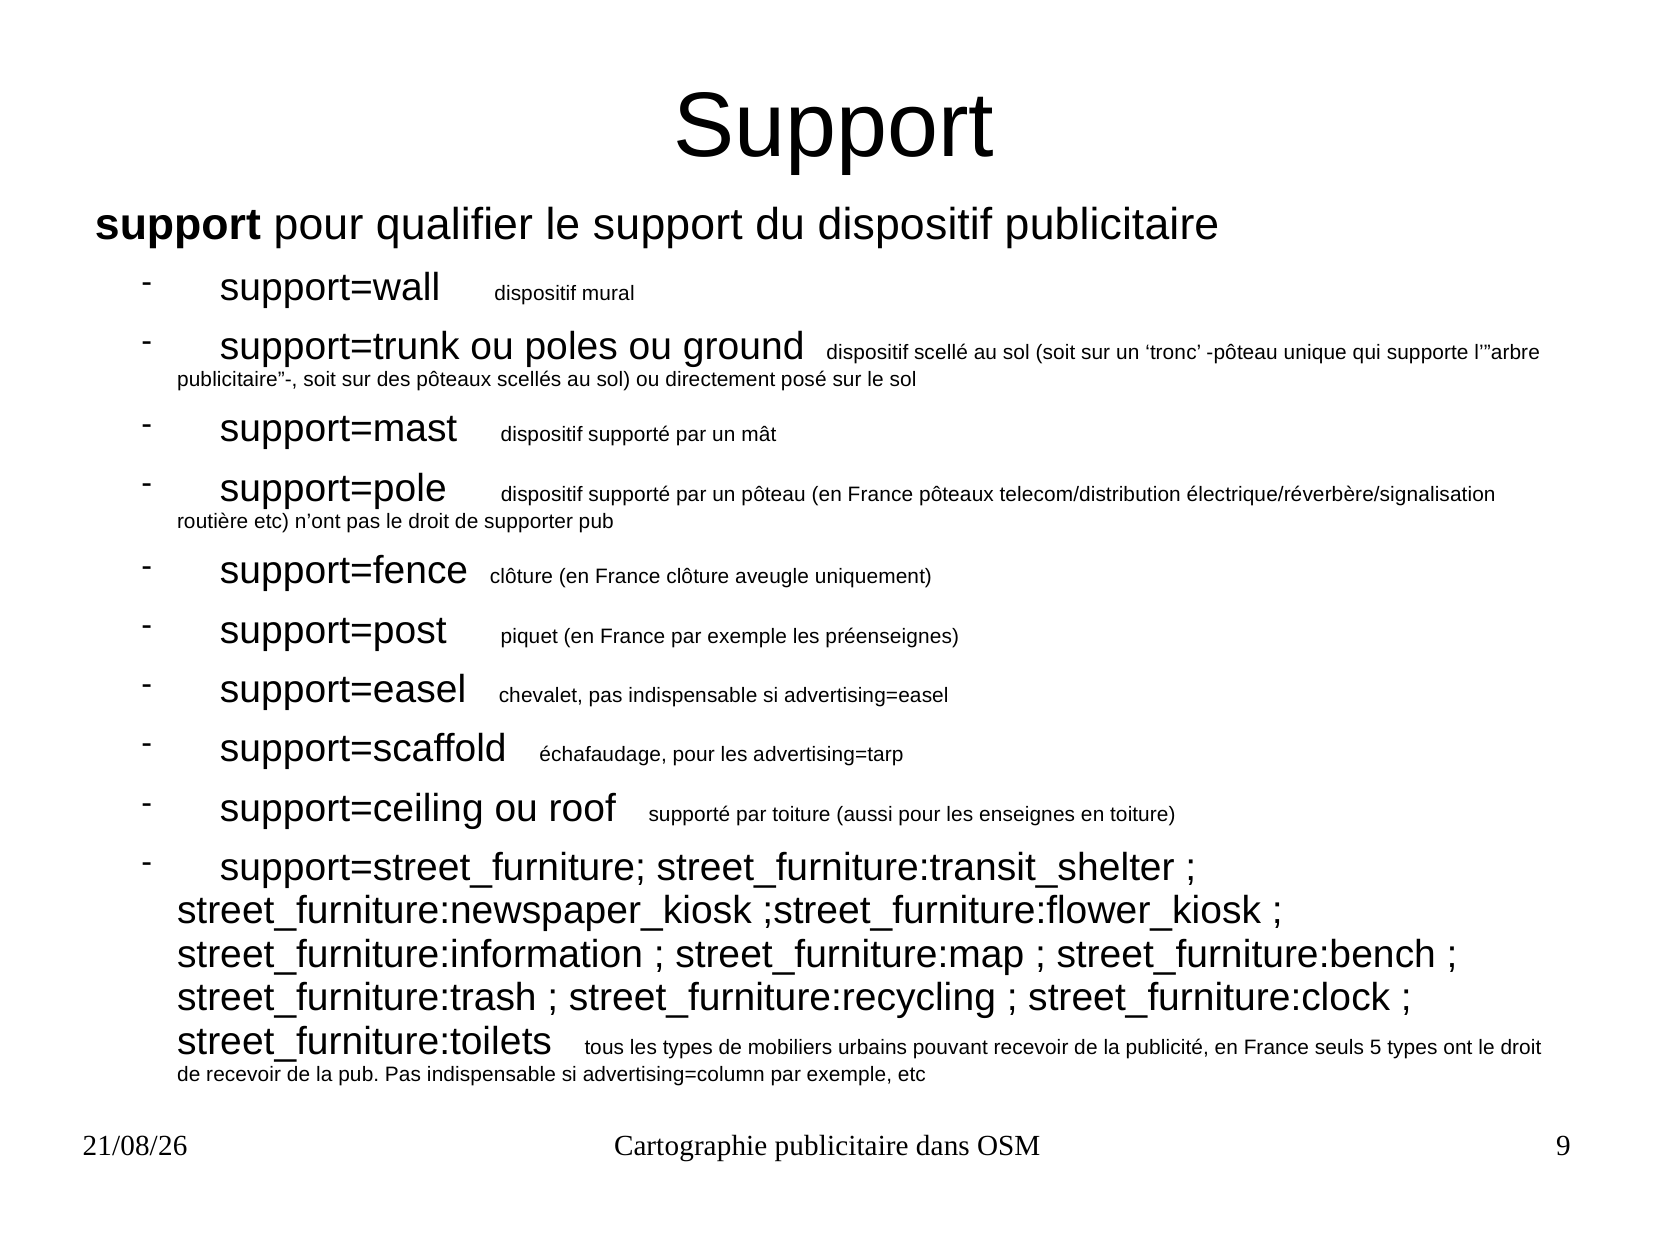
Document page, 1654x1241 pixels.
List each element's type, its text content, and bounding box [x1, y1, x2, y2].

title Support [90, 19, 1579, 225]
list support pour qualifier le support du dispositif publicitaire support=wall dispositif mural support=trunk ou poles ou ground dispositif scellé au sol (soit sur un ‘tronc’ -pôteau unique qui supporte l’”arbre publicitaire”-, soit sur des pôteaux scellés au sol) ou directement posé sur le sol support=mast dispositif supporté par un mât support=pole dispositif supporté par un pôteau (en France pôteaux telecom/distribution électrique/réverbère/signalisation routière etc) n’ont pas le droit de supporter pub support=fence clôture (en France clôture aveugle uniquement) support=post piquet (en France par exemple les préenseignes) support=easel chevalet, pas indispensable si advertising=easel support=scaffold échafaudage, pour les advertising=tarp support=ceiling ou roof supporté par toiture (aussi pour les enseignes en toiture) support=street_furniture; street_furniture:transit_shelter ; street_furniture:newspaper_kiosk ;street_furniture:flower_kiosk ; street_furniture:information ; street_furniture:map ; street_furniture:bench ; street_furniture:trash ; street_furniture:recycling ; street_furniture:clock ; street_furniture:toilets tous les types de mobiliers urbains pouvant recevoir de la publicité, en France seuls 5 types ont le droit de recevoir de la pub. Pas indispensable si advertising=column par exemple, etc [82, 195, 1571, 1096]
